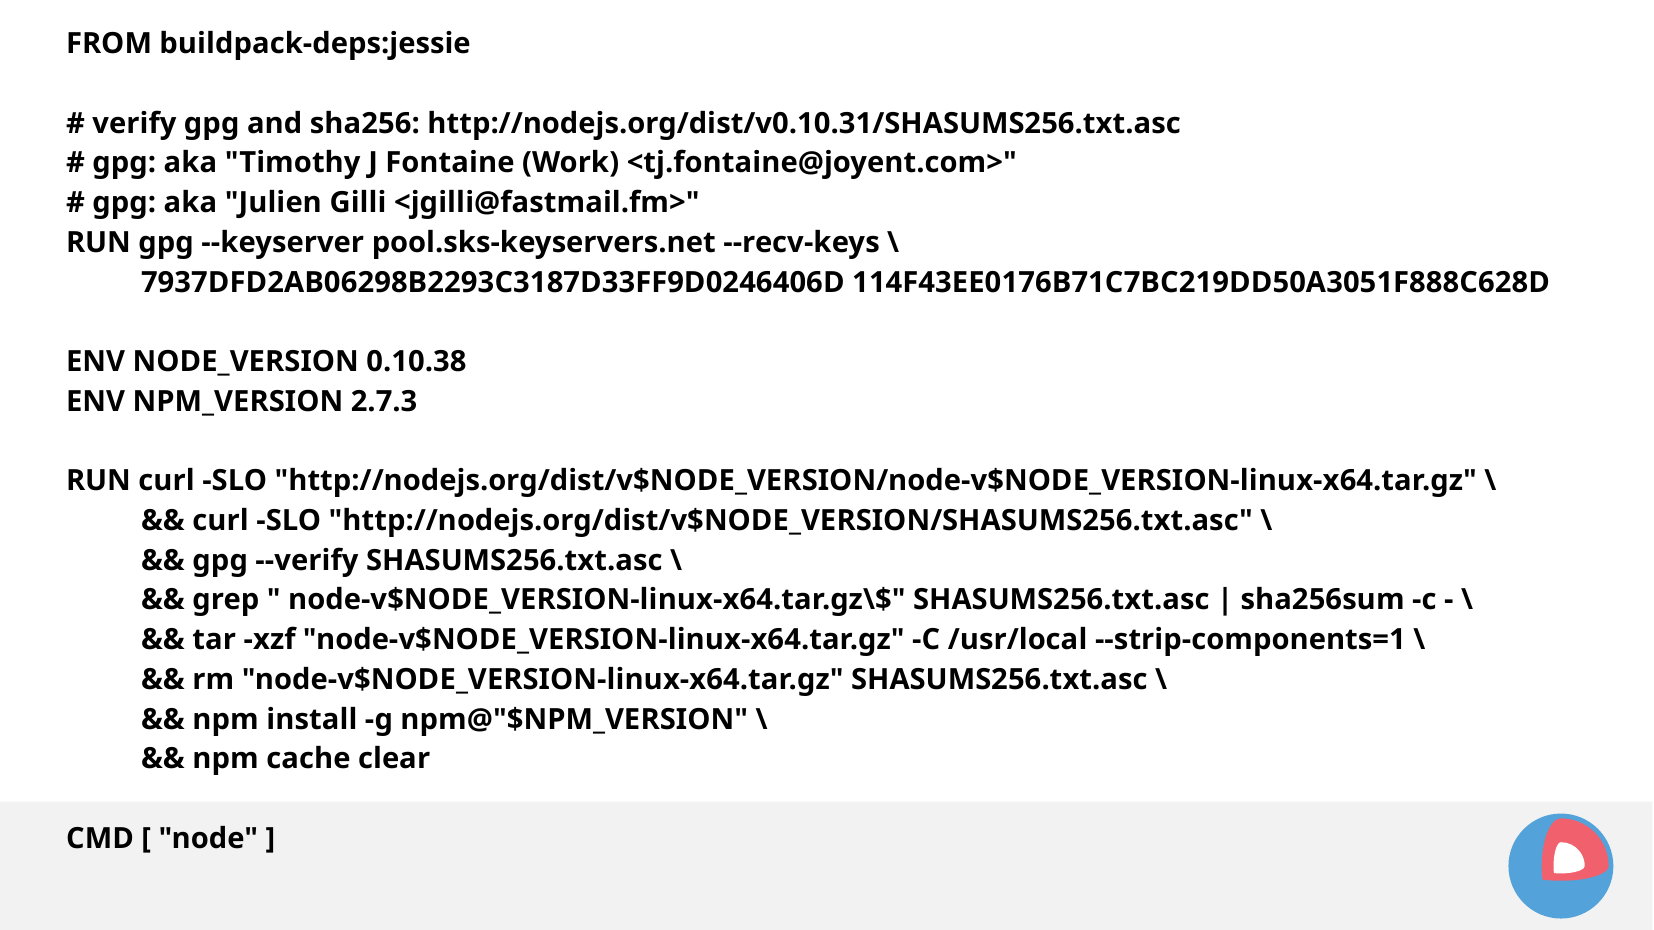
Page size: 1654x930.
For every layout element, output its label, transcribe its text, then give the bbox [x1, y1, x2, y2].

text_box FROM buildpack-deps:jessie # verify gpg and sha256: http://nodejs.org/dist/v0.10.31/SHASUMS256.txt.asc # gpg: aka "Timothy J Fontaine (Work) <tj.fontaine@joyent.com>" # gpg: aka "Julien Gilli <jgilli@fastmail.fm>" RUN gpg --keyserver pool.sks-keyservers.net --recv-keys \ 7937DFD2AB06298B2293C3187D33FF9D0246406D 114F43EE0176B71C7BC219DD50A3051F888C628D ENV NODE_VERSION 0.10.38 ENV NPM_VERSION 2.7.3 RUN curl -SLO "http://nodejs.org/dist/v$NODE_VERSION/node-v$NODE_VERSION-linux-x64.tar.gz" \ && curl -SLO "http://nodejs.org/dist/v$NODE_VERSION/SHASUMS256.txt.asc" \ && gpg --verify SHASUMS256.txt.asc \ && grep " node-v$NODE_VERSION-linux-x64.tar.gz\$" SHASUMS256.txt.asc | sha256sum -c - \ && tar -xzf "node-v$NODE_VERSION-linux-x64.tar.gz" -C /usr/local --strip-components=1 \ && rm "node-v$NODE_VERSION-linux-x64.tar.gz" SHASUMS256.txt.asc \ && npm install -g npm@"$NPM_VERSION" \ && npm cache clear CMD [ "node" ] [51, 15, 1531, 860]
